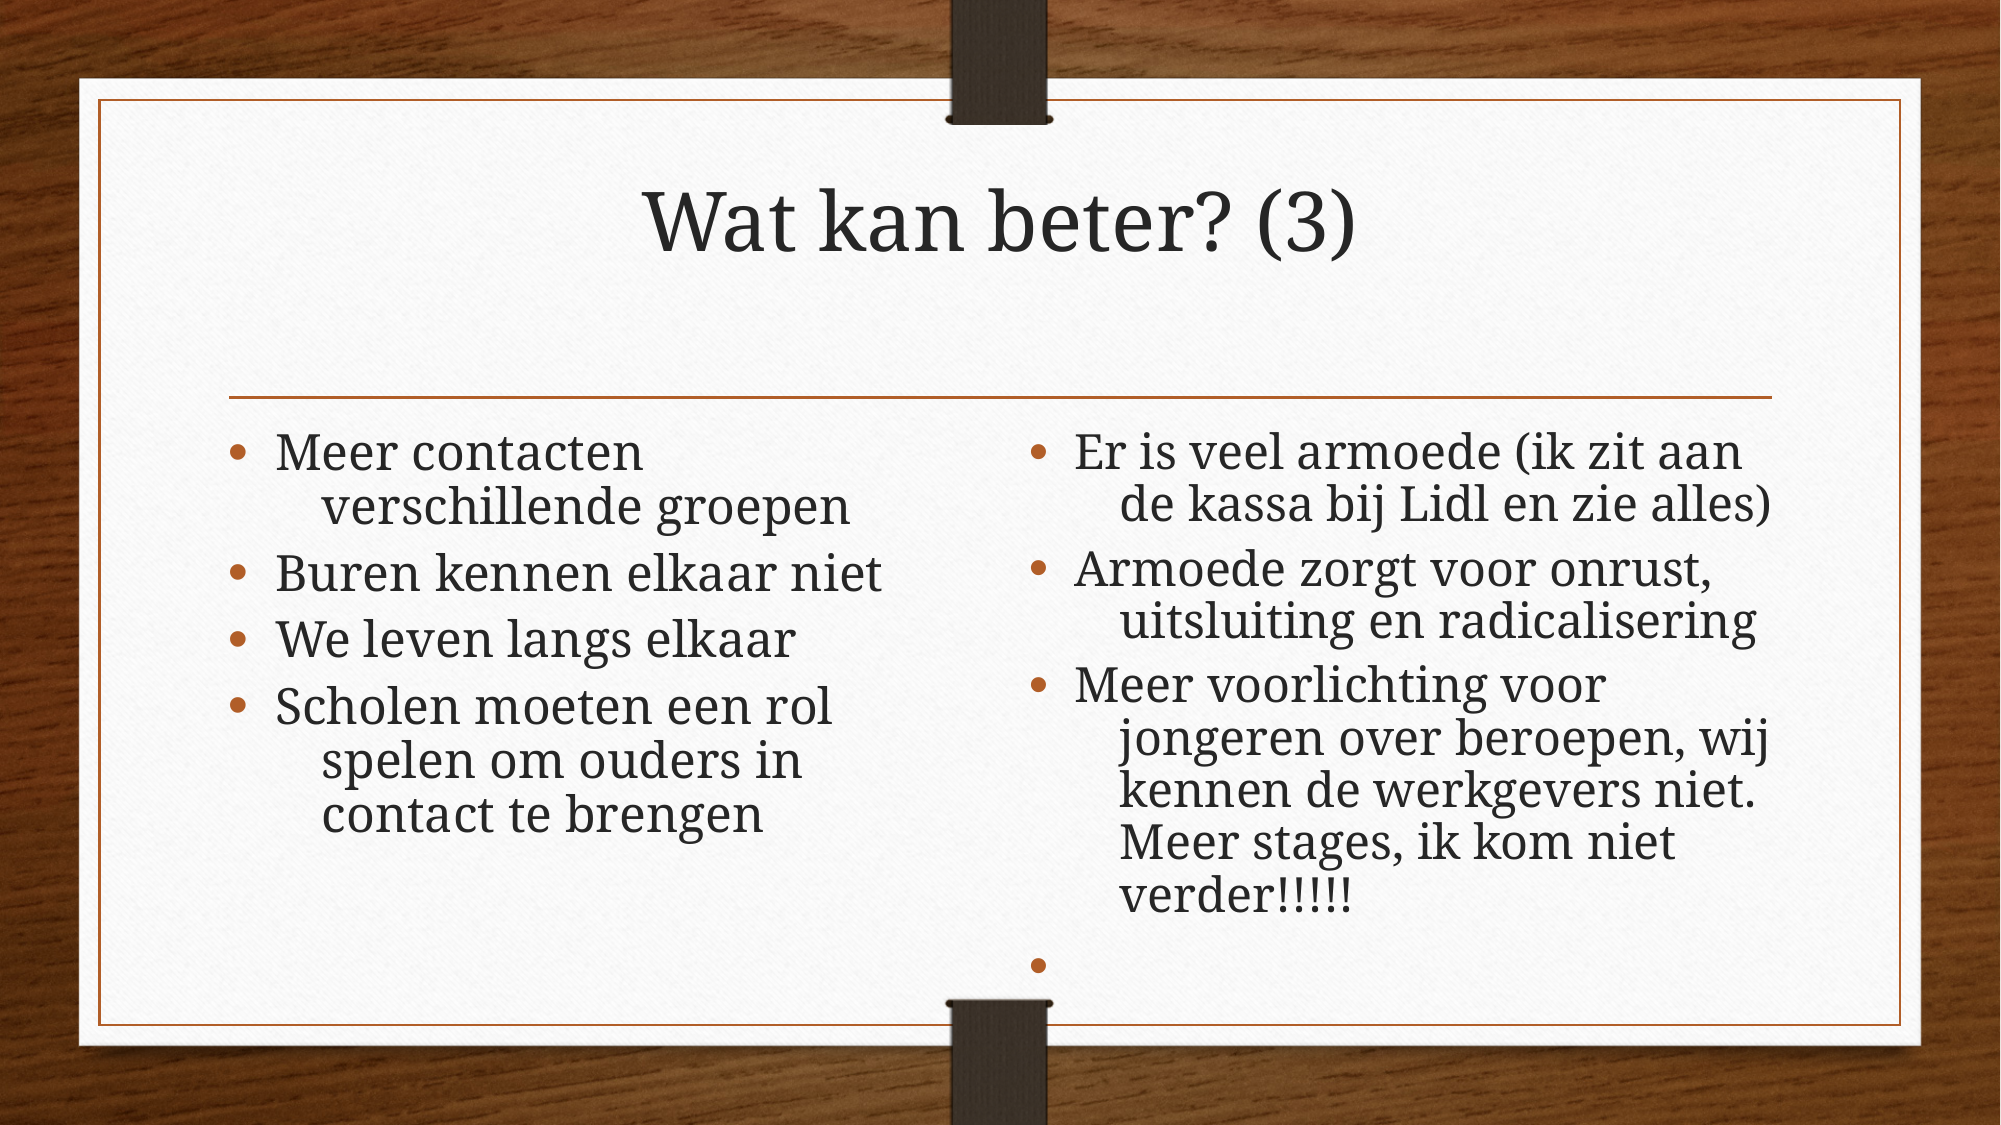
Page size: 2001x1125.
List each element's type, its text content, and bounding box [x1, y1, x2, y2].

title Wat kan beter? (3) [212, 161, 1788, 376]
list Meer contacten verschillende groepen Buren kennen elkaar niet We leven langs elkaar Scholen moeten een rol spelen om ouders in contact te brengen [213, 420, 987, 964]
list Er is veel armoede (ik zit aan de kassa bij Lidl en zie alles) Armoede zorgt voor onrust, uitsluiting en radicalisering Meer voorlichting voor jongeren over beroepen, wij kennen de werkgevers niet. Meer stages, ik kom niet verder!!!!! [1013, 420, 1788, 964]
